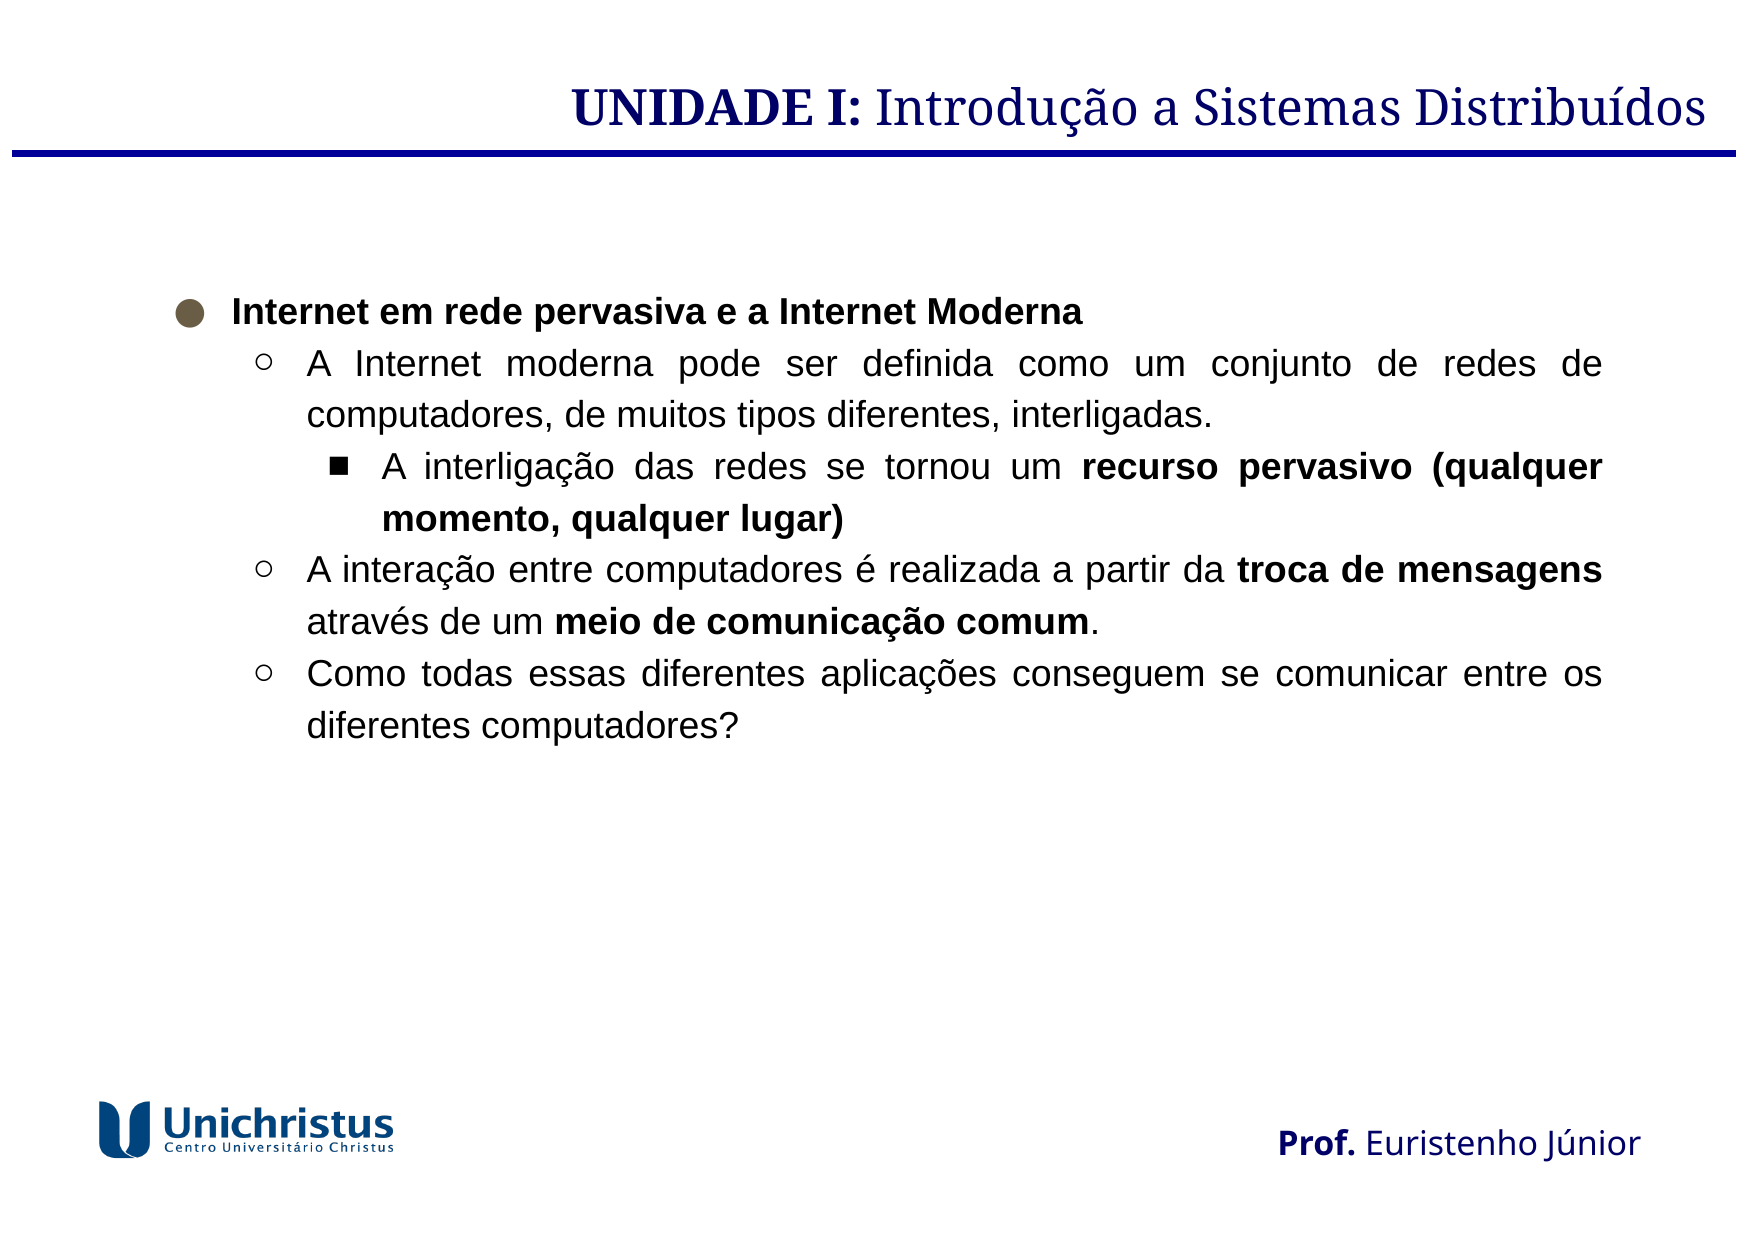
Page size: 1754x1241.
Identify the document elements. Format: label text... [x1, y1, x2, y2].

text_box UNIDADE I: Introdução a Sistemas Distribuídos [556, 64, 1708, 150]
picture [94, 1098, 398, 1160]
text_box Prof. Euristenho Júnior [1262, 1111, 1695, 1167]
text_box Internet em rede pervasiva e a Internet Moderna A Internet moderna pode ser definida como um conjunto de redes de computadores, de muitos tipos diferentes, interligadas. A interligação das redes se tornou um recurso pervasivo (qualquer momento, qualquer lugar) A interação entre computadores é realizada a partir da troca de mensagens através de um meio de comunicação comum. Como todas essas diferentes aplicações conseguem se comunicar entre os diferentes computadores? [141, 264, 1619, 863]
text_box UNIDADE I: Introdução a Sistemas Distribuídos [556, 157, 1708, 161]
